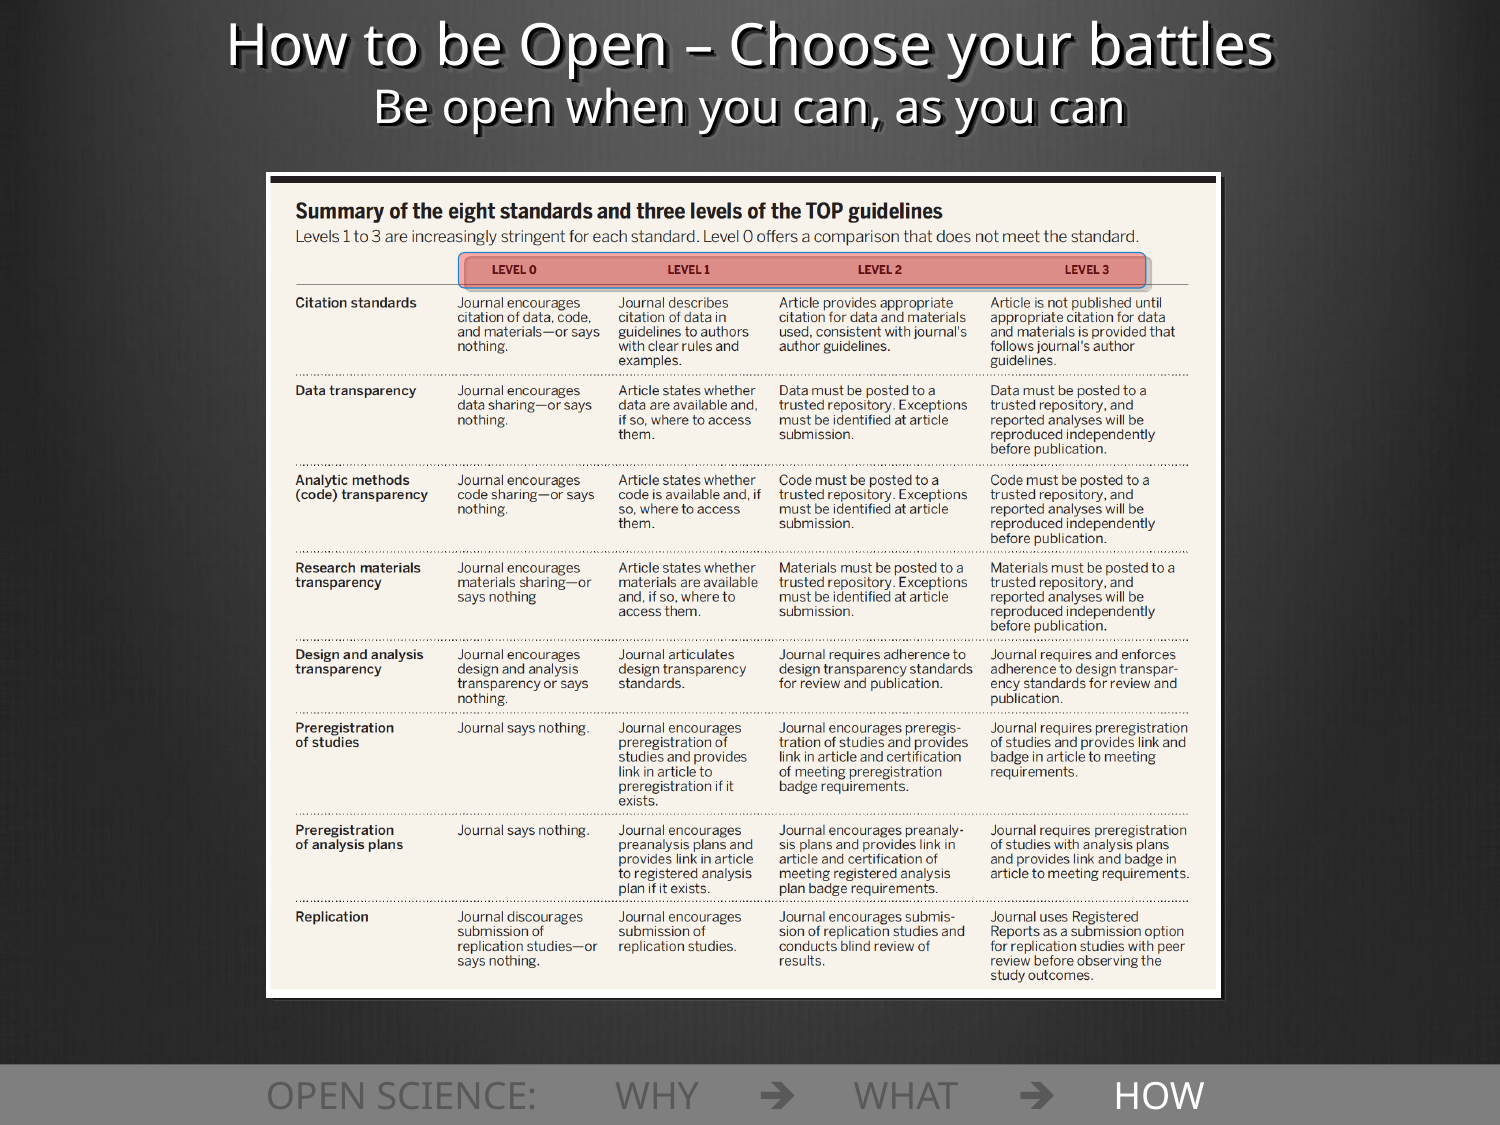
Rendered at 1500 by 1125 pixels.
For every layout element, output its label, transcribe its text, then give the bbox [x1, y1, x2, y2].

title How to be Open – Choose your battles Be open when you can, as you can [112, 0, 1388, 142]
text_box [458, 252, 1146, 289]
picture [266, 172, 1221, 998]
text_box OPEN SCIENCE: WHY  WHAT  HOW [0, 1064, 1500, 1125]
